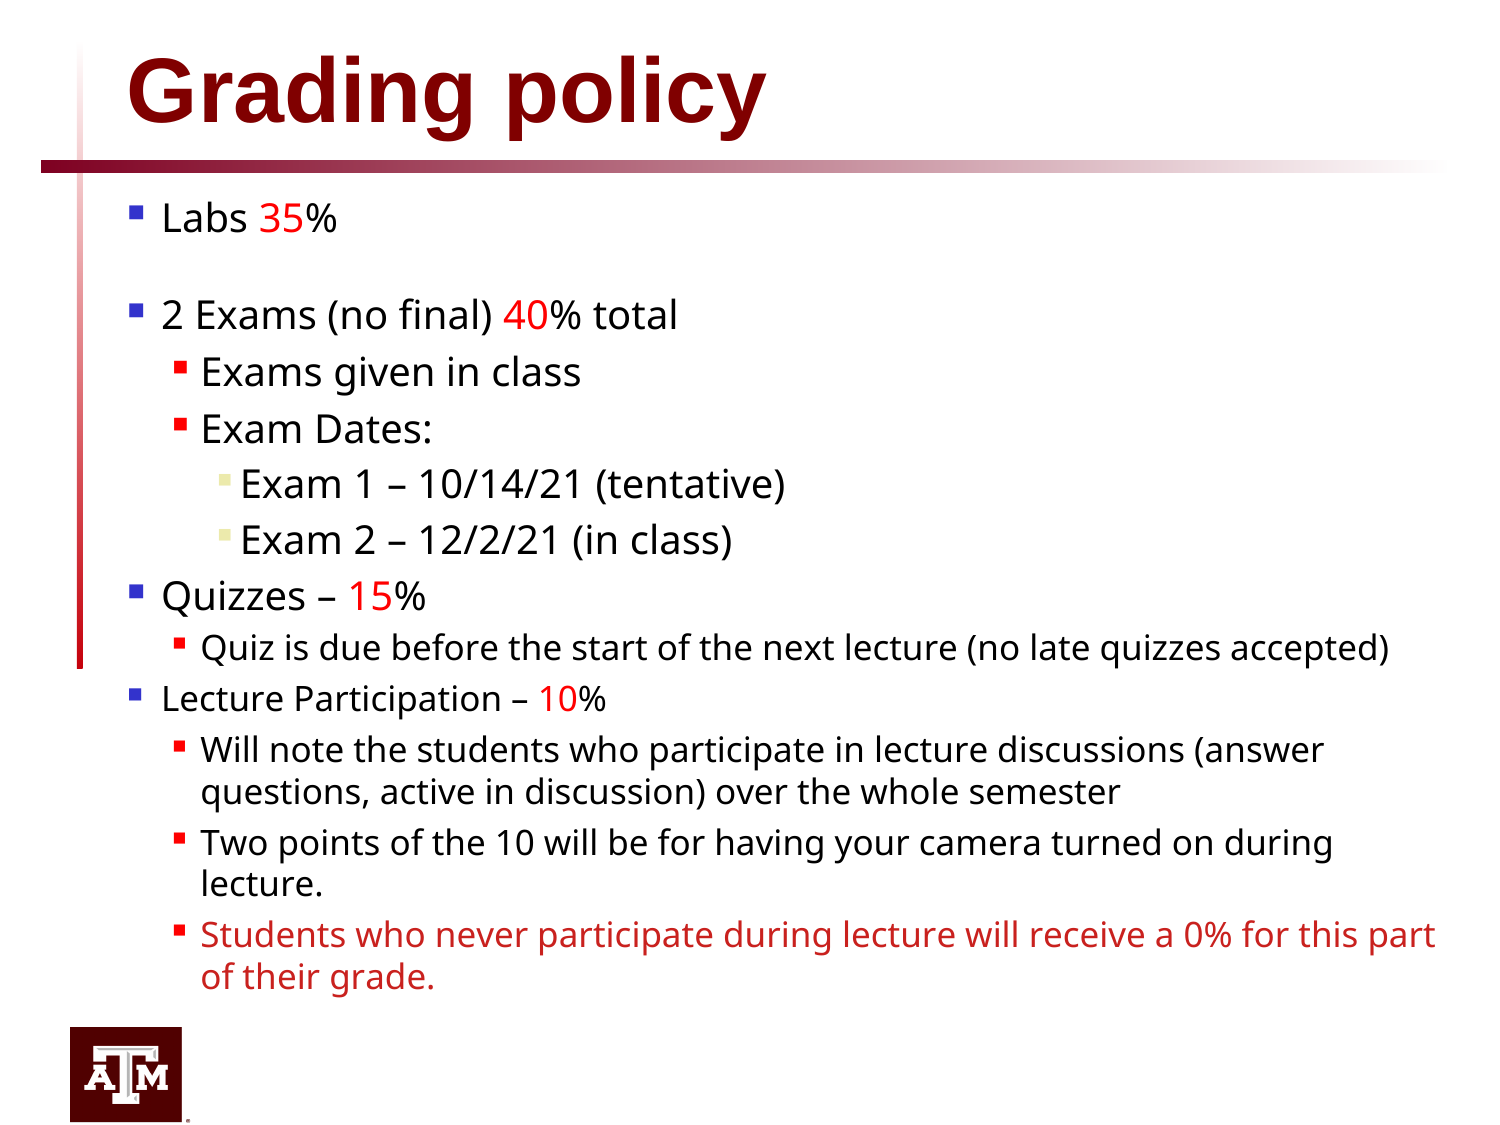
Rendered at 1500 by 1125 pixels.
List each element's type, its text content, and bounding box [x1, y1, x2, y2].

picture [60, 1023, 196, 1125]
title Grading policy [112, 15, 1468, 149]
list Labs 35% 2 Exams (no final) 40% total Exams given in class Exam Dates: Exam 1 – 10/14/21 (tentative) Exam 2 – 12/2/21 (in class) Quizzes – 15% Quiz is due before the start of the next lecture (no late quizzes accepted) Lecture Participation – 10% Will note the students who participate in lecture discussions (answer questions, active in discussion) over the whole semester Two points of the 10 will be for having your camera turned on during lecture. Students who never participate during lecture will receive a 0% for this part of their grade. [112, 184, 1469, 1006]
